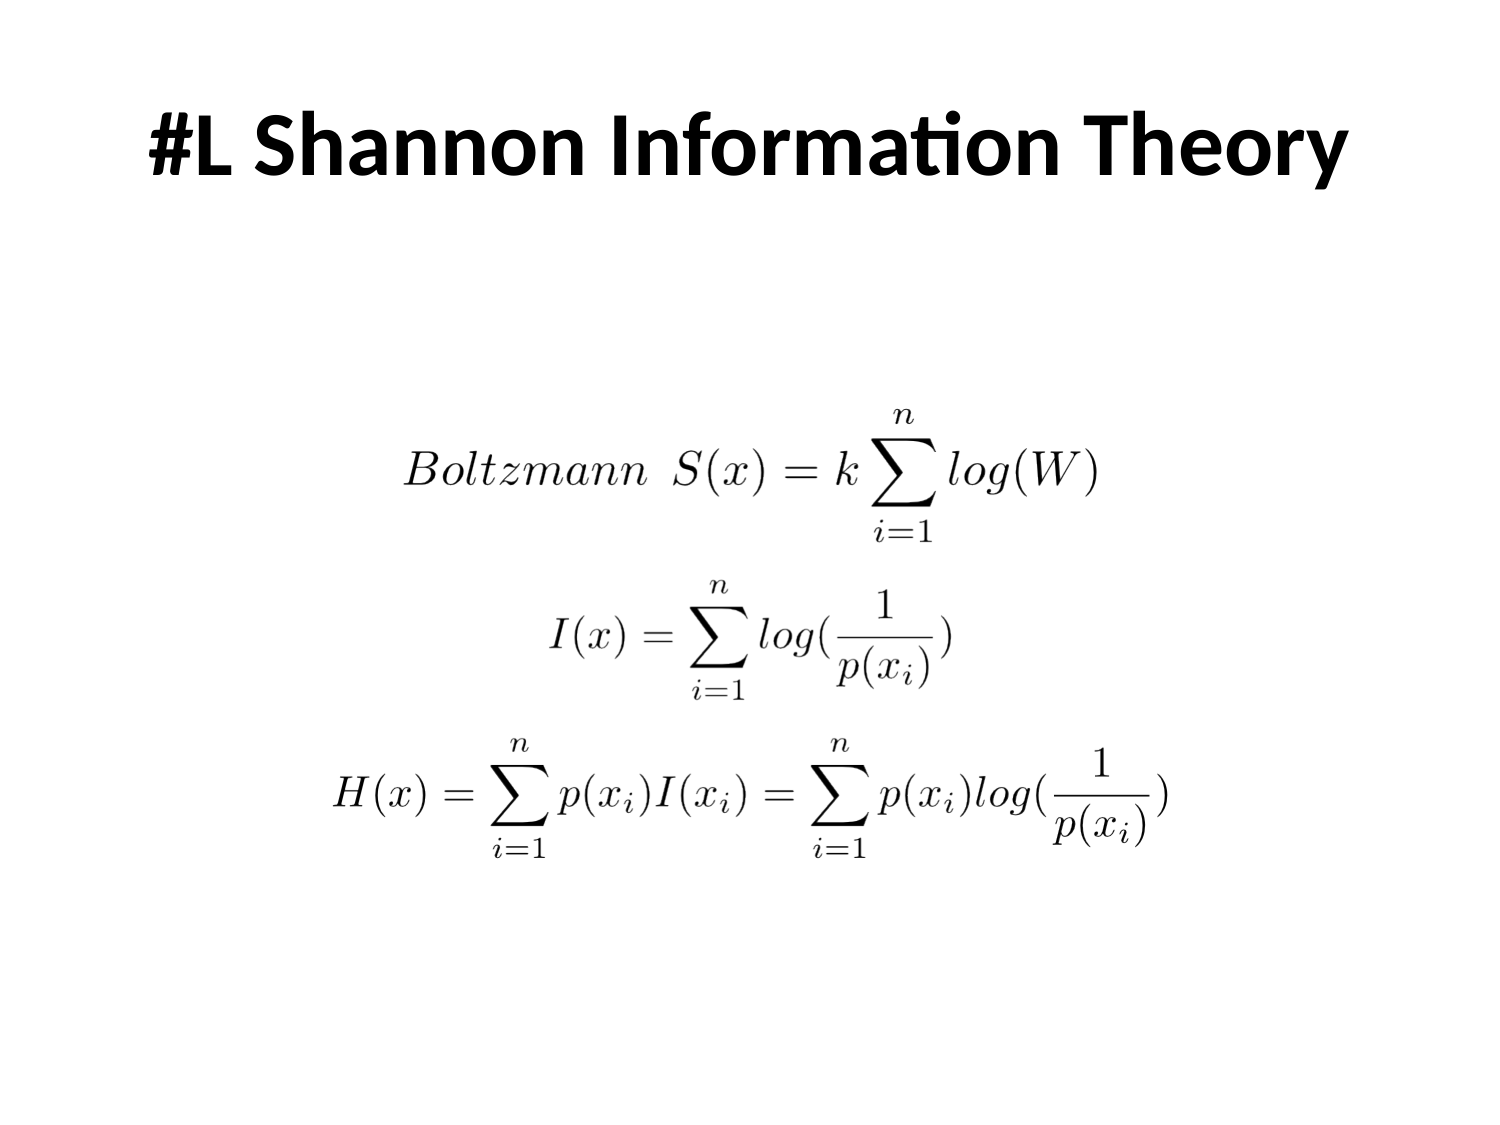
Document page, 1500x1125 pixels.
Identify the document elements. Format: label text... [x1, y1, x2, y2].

title #L Shannon Information Theory [75, 45, 1425, 233]
picture [316, 392, 1184, 875]
